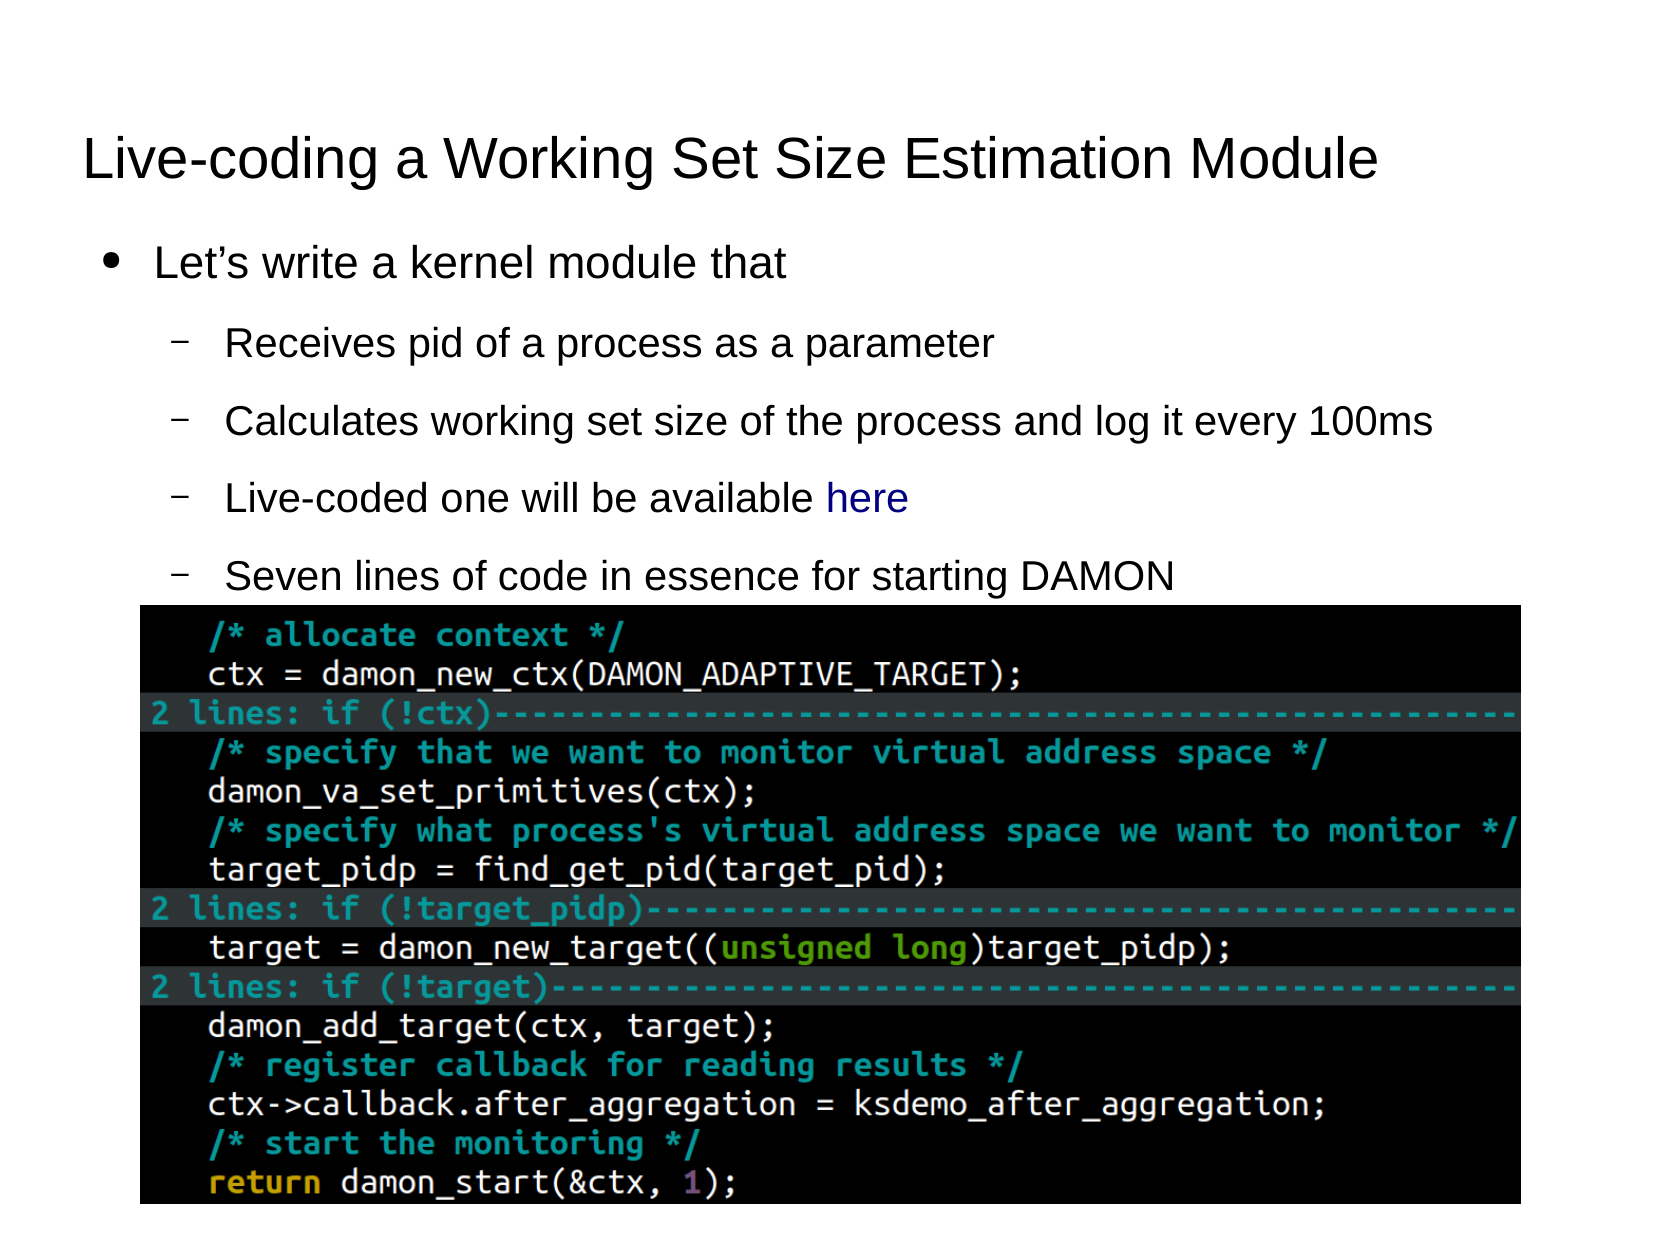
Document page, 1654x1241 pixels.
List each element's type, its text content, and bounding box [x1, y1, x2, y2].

picture [140, 605, 1521, 1204]
title Live-coding a Working Set Size Estimation Module [82, 108, 1571, 210]
list Let’s write a kernel module that Receives pid of a process as a parameter Calculates working set size of the process and log it every 100ms Live-coded one will be available here Seven lines of code in essence for starting DAMON [82, 236, 1571, 1111]
